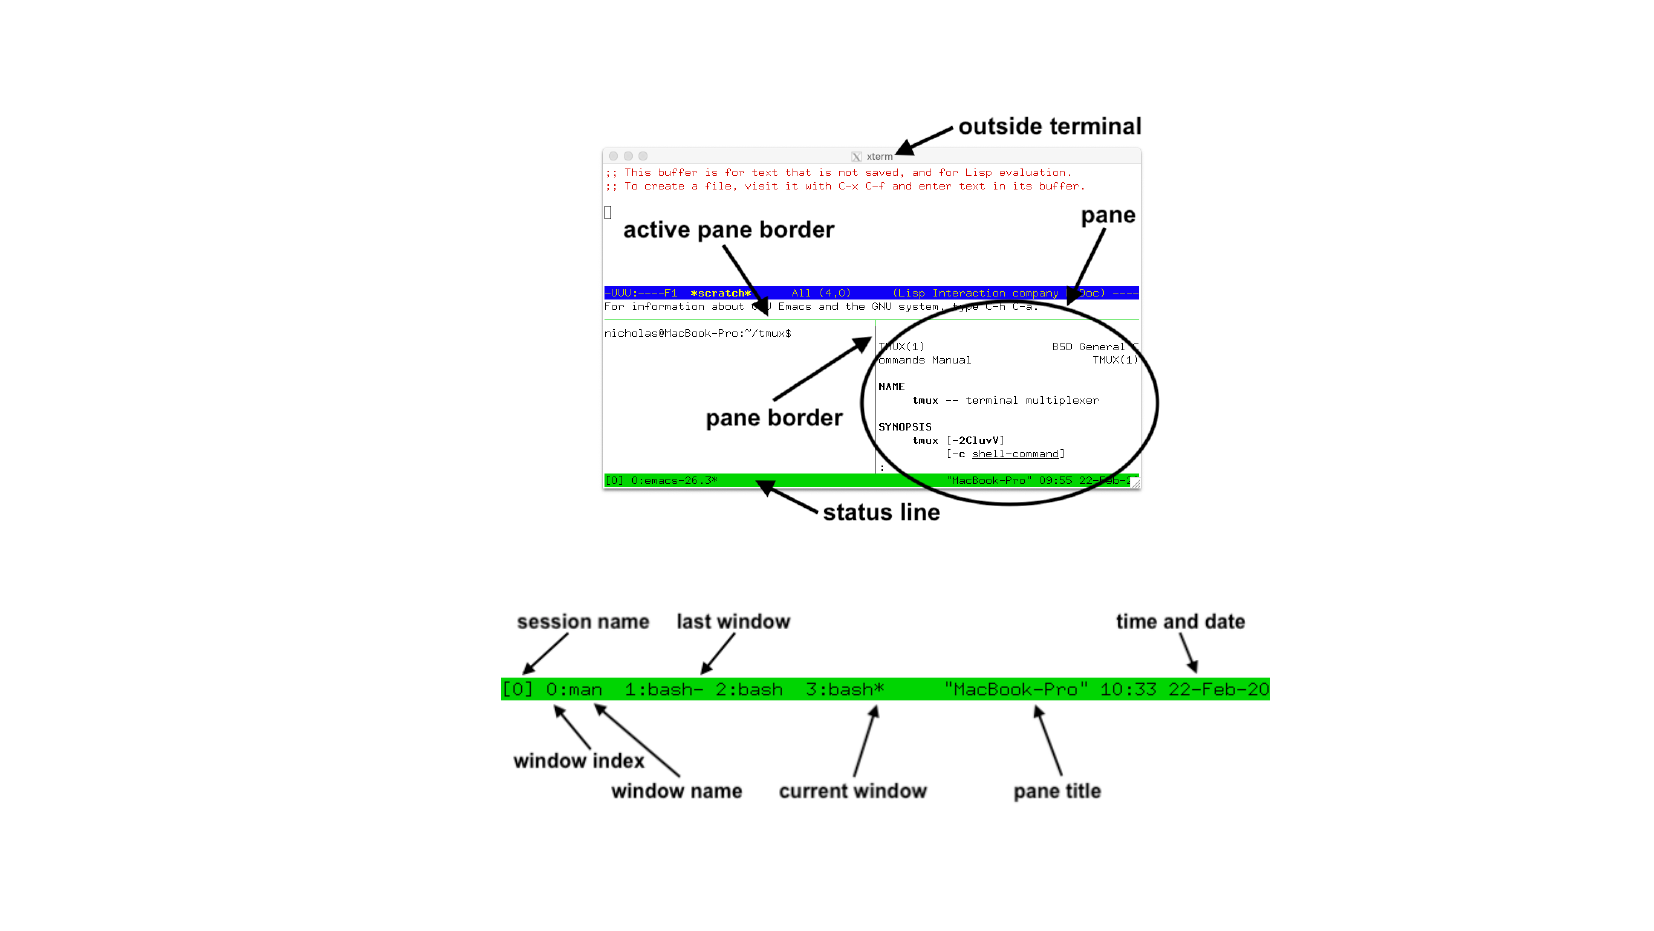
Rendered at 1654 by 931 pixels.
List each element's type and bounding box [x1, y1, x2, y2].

picture [561, 108, 1182, 532]
picture [501, 590, 1270, 846]
